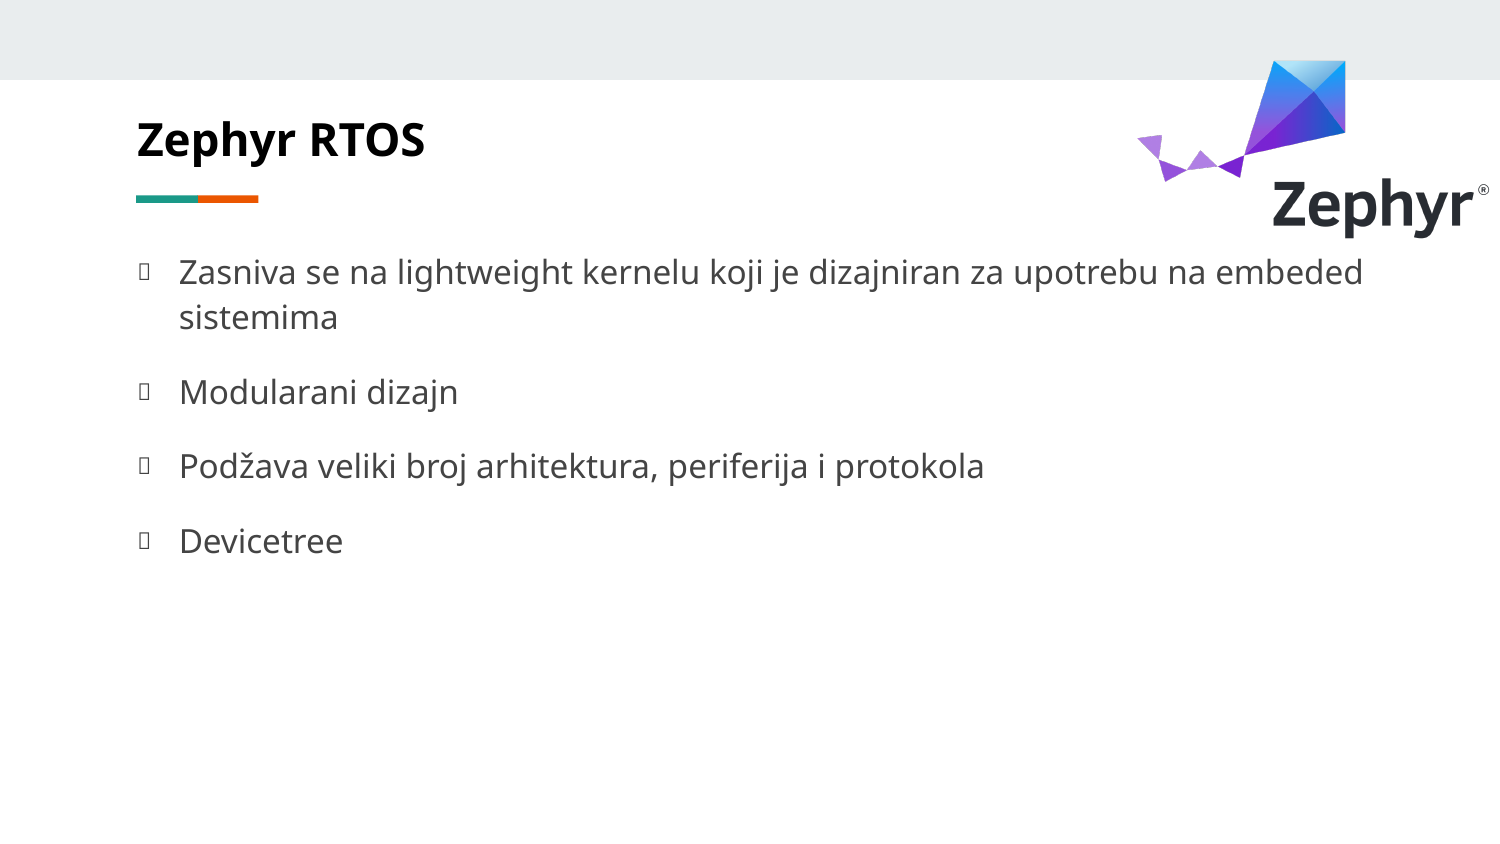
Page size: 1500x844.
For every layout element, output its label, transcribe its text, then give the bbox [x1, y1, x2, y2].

picture [1125, 51, 1500, 246]
title Zephyr RTOS [137, 95, 1125, 183]
list Zasniva se na lightweight kernelu koji je dizajniran za upotrebu na embeded sistemima Modularani dizajn Podžava veliki broj arhitektura, periferija i protokola Devicetree [119, 248, 1381, 736]
